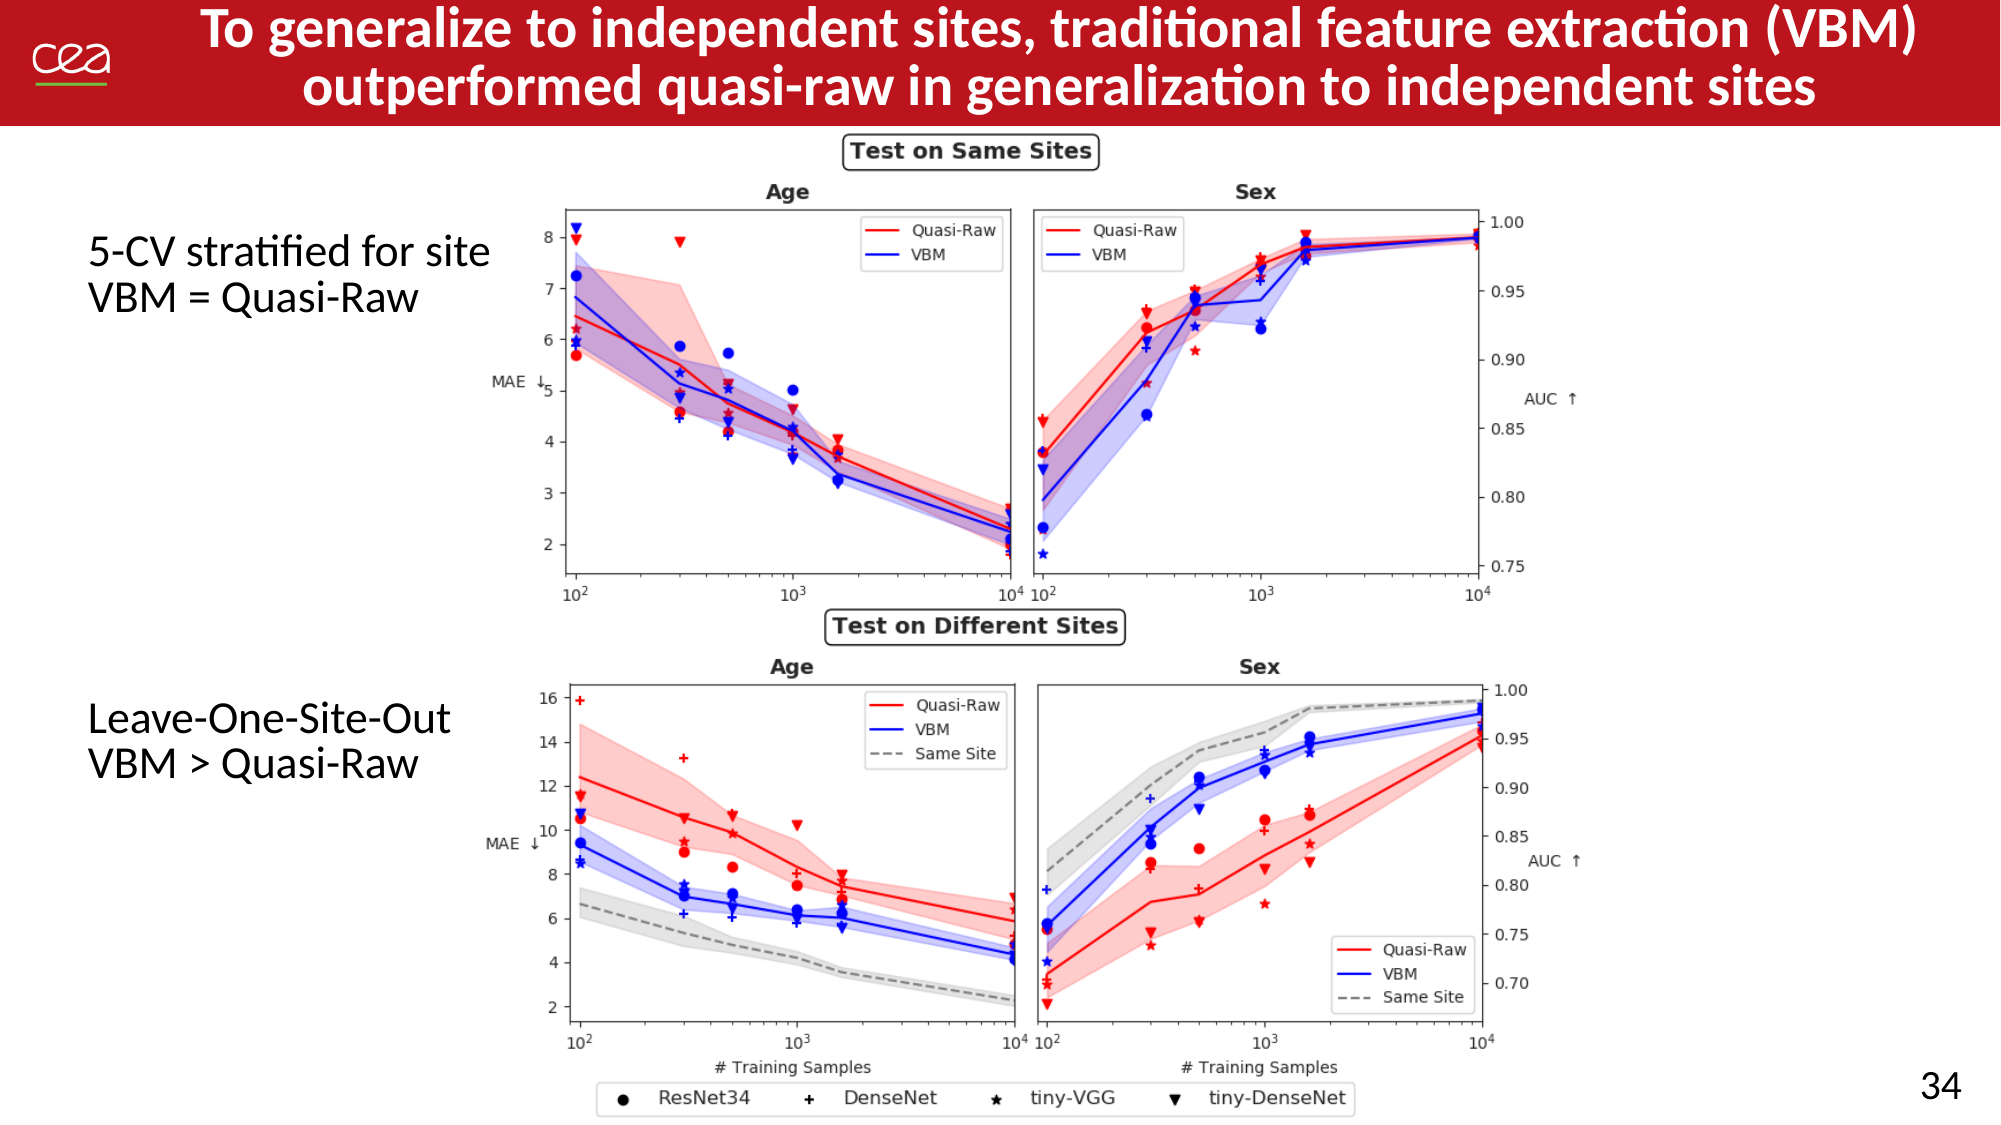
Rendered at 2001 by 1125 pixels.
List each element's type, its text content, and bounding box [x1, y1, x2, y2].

picture [481, 131, 1587, 1125]
title To generalize to independent sites, traditional feature extraction (VBM) outperformed quasi-raw in generalization to independent sites [120, 0, 2000, 124]
text_box 5-CV stratified for site VBM = Quasi-Raw [73, 224, 526, 332]
picture [9, 8, 120, 109]
text_box Leave-One-Site-Out VBM > Quasi-Raw [73, 691, 526, 798]
